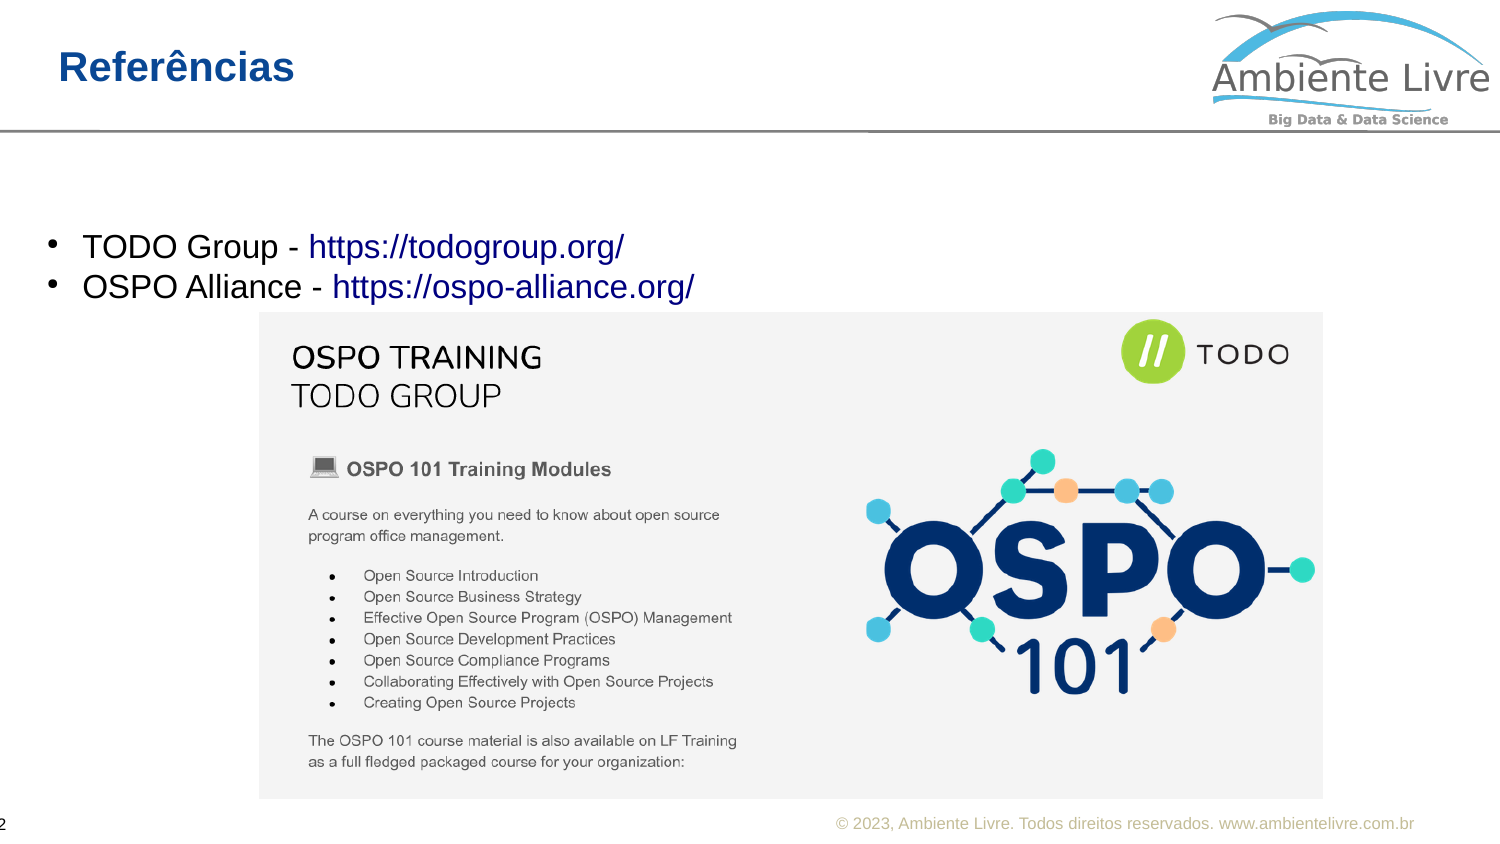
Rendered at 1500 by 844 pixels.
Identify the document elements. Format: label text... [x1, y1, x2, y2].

picture [187, 312, 1323, 799]
picture [1212, 11, 1489, 127]
text_box TODO Group - https://todogroup.org/ OSPO Alliance - https://ospo-alliance.org/ [32, 178, 1347, 313]
title Referências [43, 8, 1127, 129]
